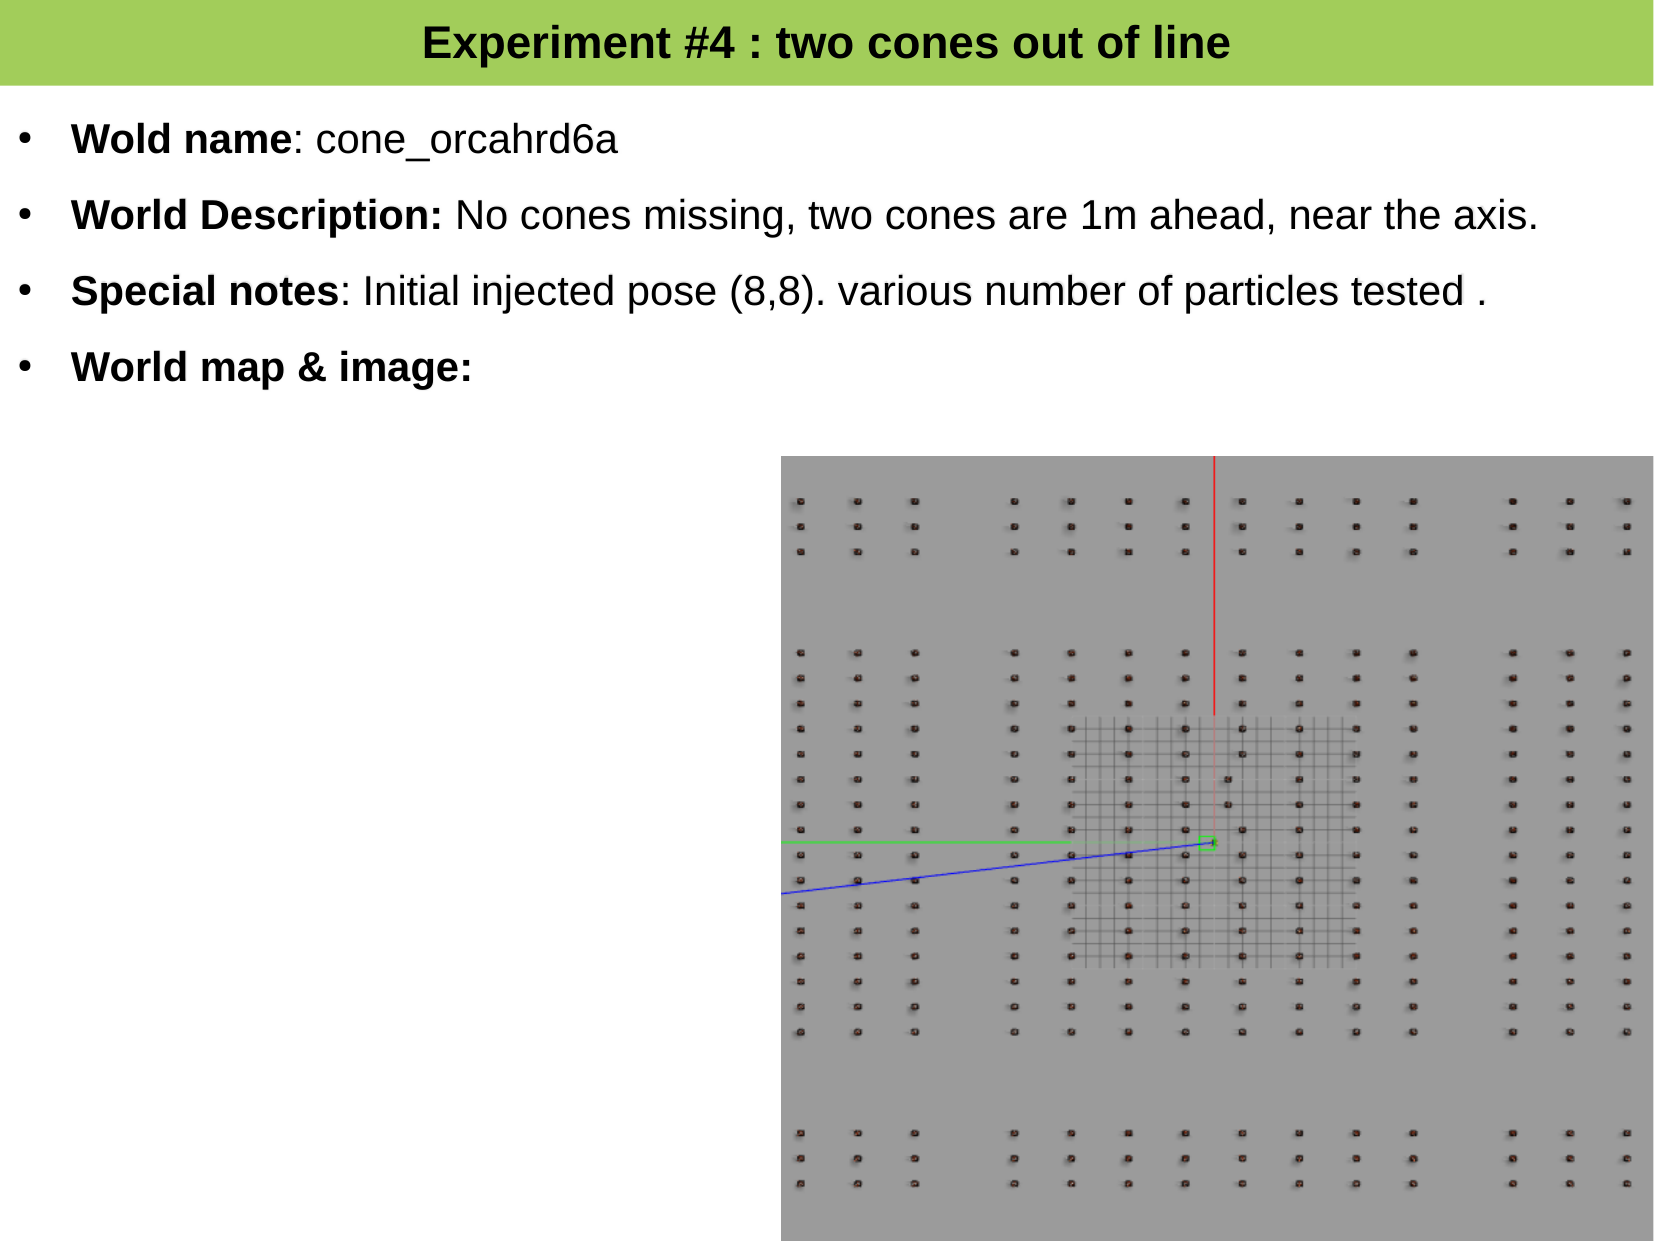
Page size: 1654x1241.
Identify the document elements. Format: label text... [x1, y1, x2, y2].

title Experiment #4 : two cones out of line [0, 0, 1654, 86]
picture [781, 456, 1654, 1241]
list Wold name: cone_orcahrd6a World Description: No cones missing, two cones are 1m ahead, near the axis. Special notes: Initial injected pose (8,8). various number of particles tested . World map & image: [0, 115, 1654, 1241]
